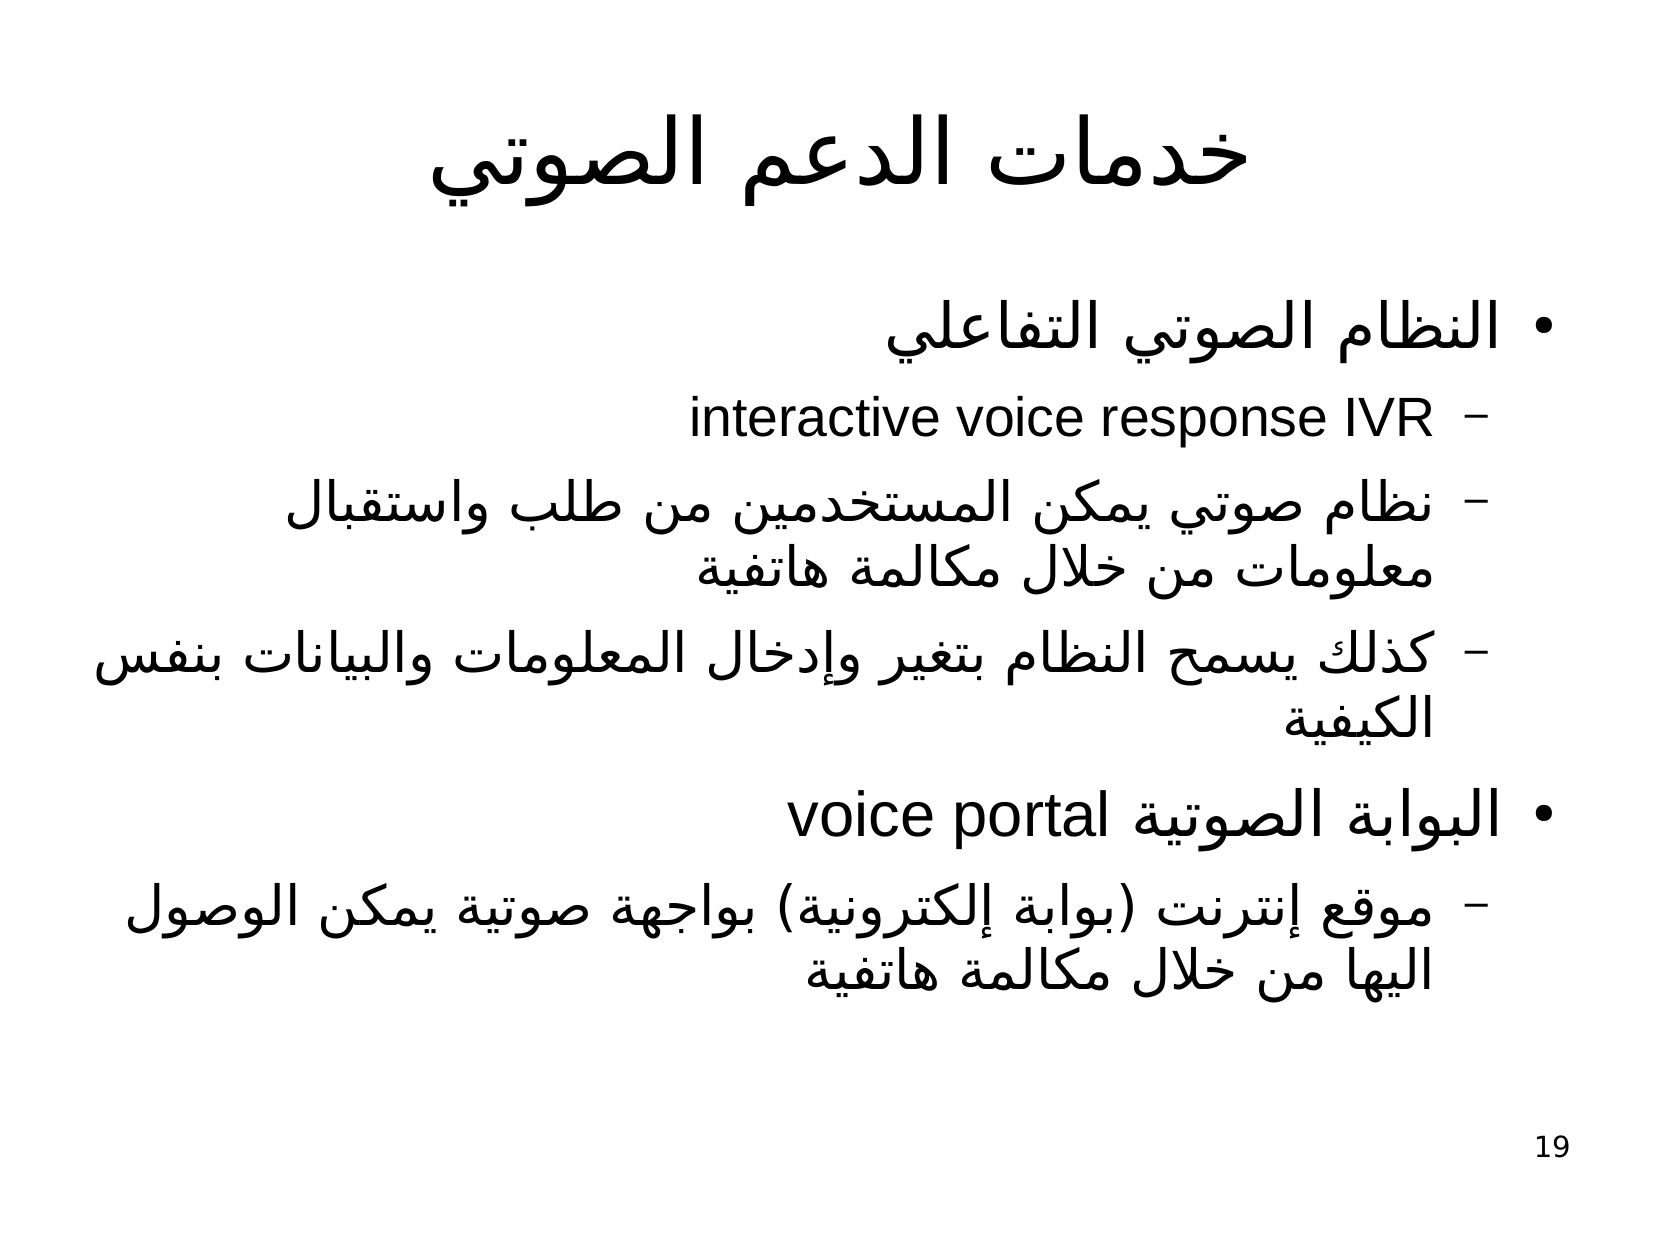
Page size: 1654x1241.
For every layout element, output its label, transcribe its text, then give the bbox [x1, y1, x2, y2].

list النظام الصوتي التفاعلي interactive voice response IVR نظام صوتي يمكن المستخدمين من طلب واستقبال معلومات من خلال مكالمة هاتفية كذلك يسمح النظام بتغير وإدخال المعلومات والبيانات بنفس الكيفية البوابة الصوتية voice portal موقع إنترنت (بوابة إلكترونية) بواجهة صوتية يمكن الوصول اليها من خلال مكالمة هاتفية [82, 290, 1571, 1010]
title خدمات الدعم الصوتي [82, 49, 1571, 257]
